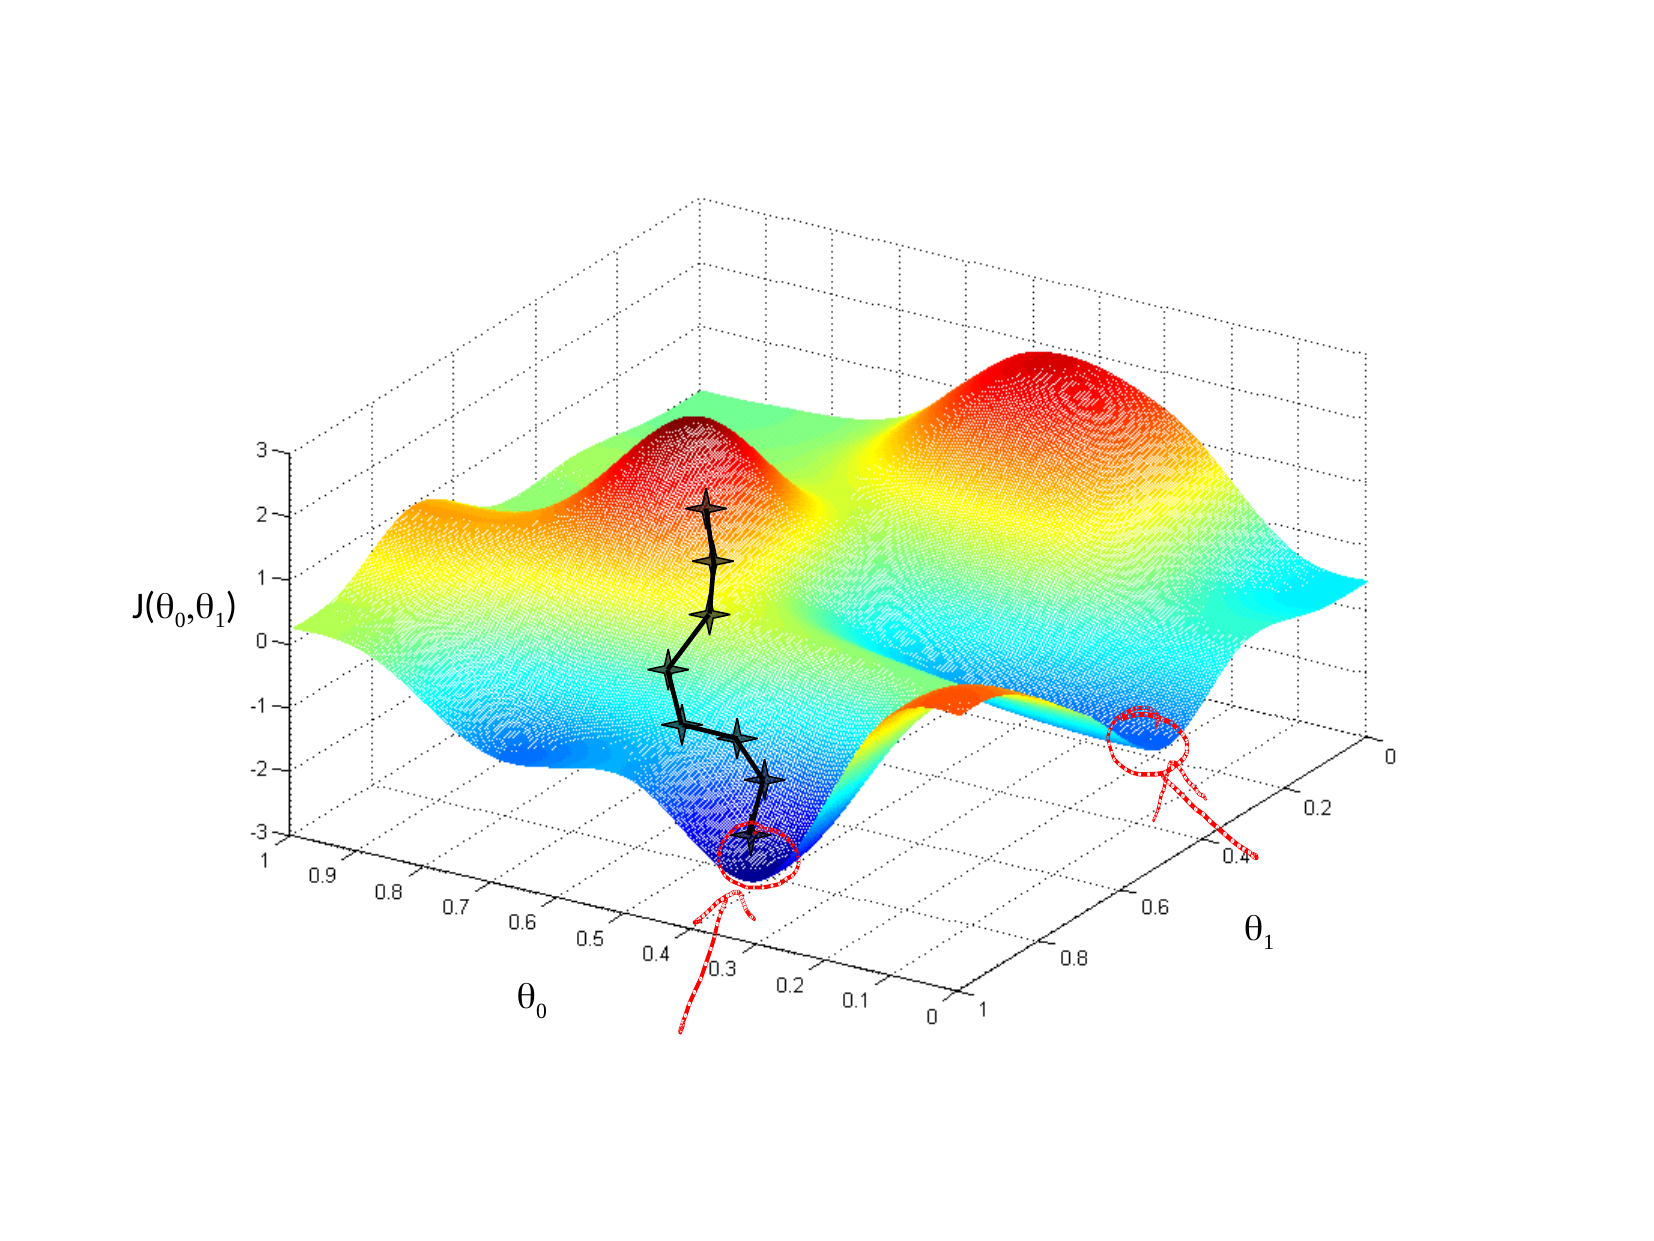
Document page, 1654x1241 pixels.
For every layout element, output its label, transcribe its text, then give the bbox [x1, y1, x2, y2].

text_box [688, 605, 707, 618]
text_box J(0,1) [117, 573, 253, 640]
text_box 0 [501, 964, 563, 1031]
text_box [671, 666, 689, 674]
text_box [692, 554, 711, 569]
text_box [661, 722, 673, 728]
text_box 1 [1264, 895, 1290, 962]
text_box [715, 550, 734, 565]
picture [110, 125, 1499, 1098]
text_box [706, 610, 731, 636]
text_box [685, 487, 727, 529]
text_box [647, 649, 671, 691]
